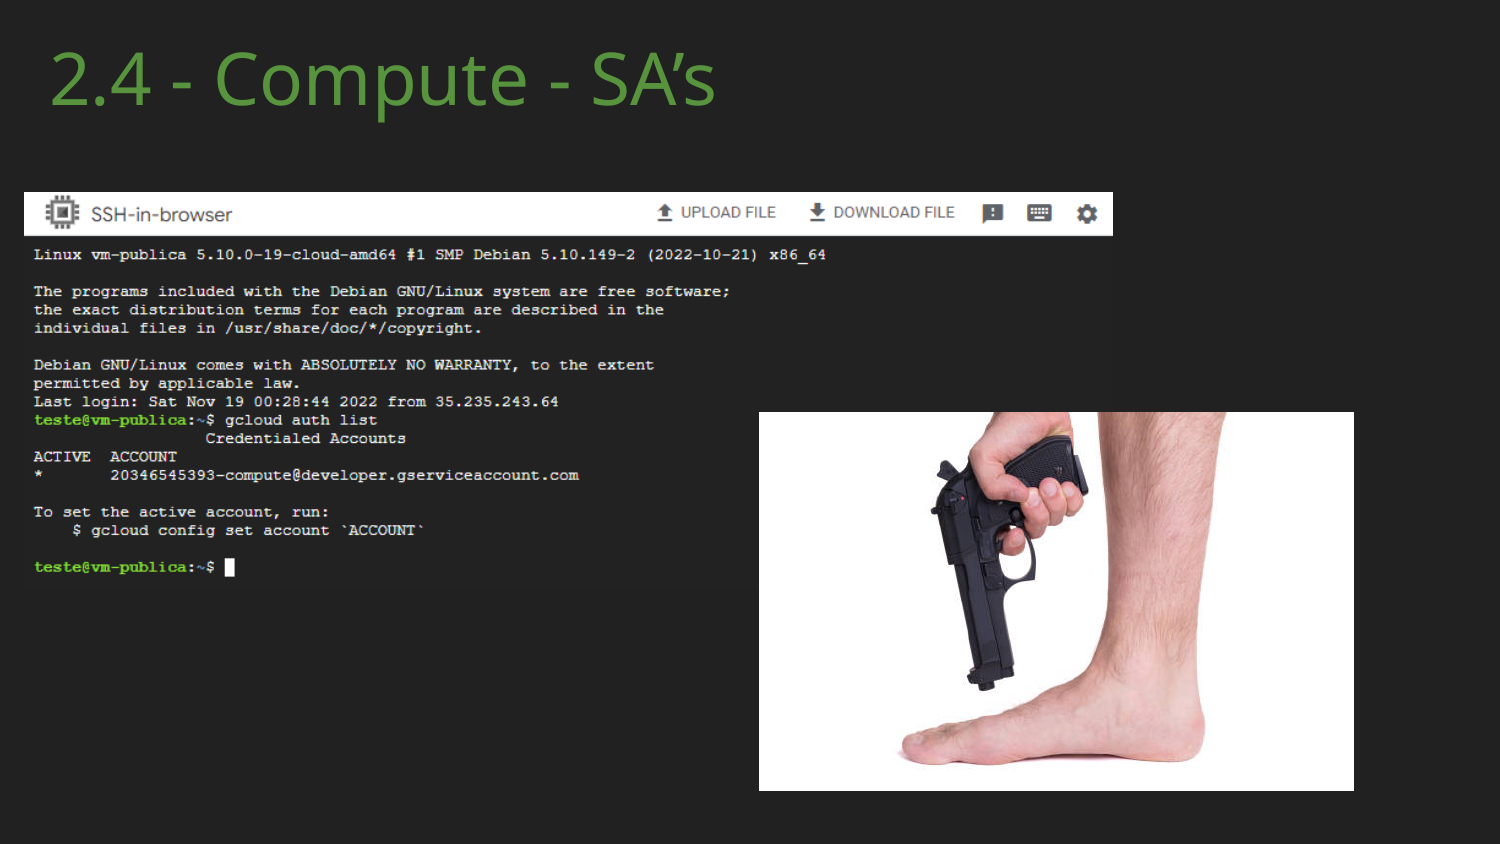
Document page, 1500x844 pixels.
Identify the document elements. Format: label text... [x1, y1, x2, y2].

title 2.4 - Compute - SA’s [34, 17, 1432, 168]
picture [24, 192, 1354, 791]
